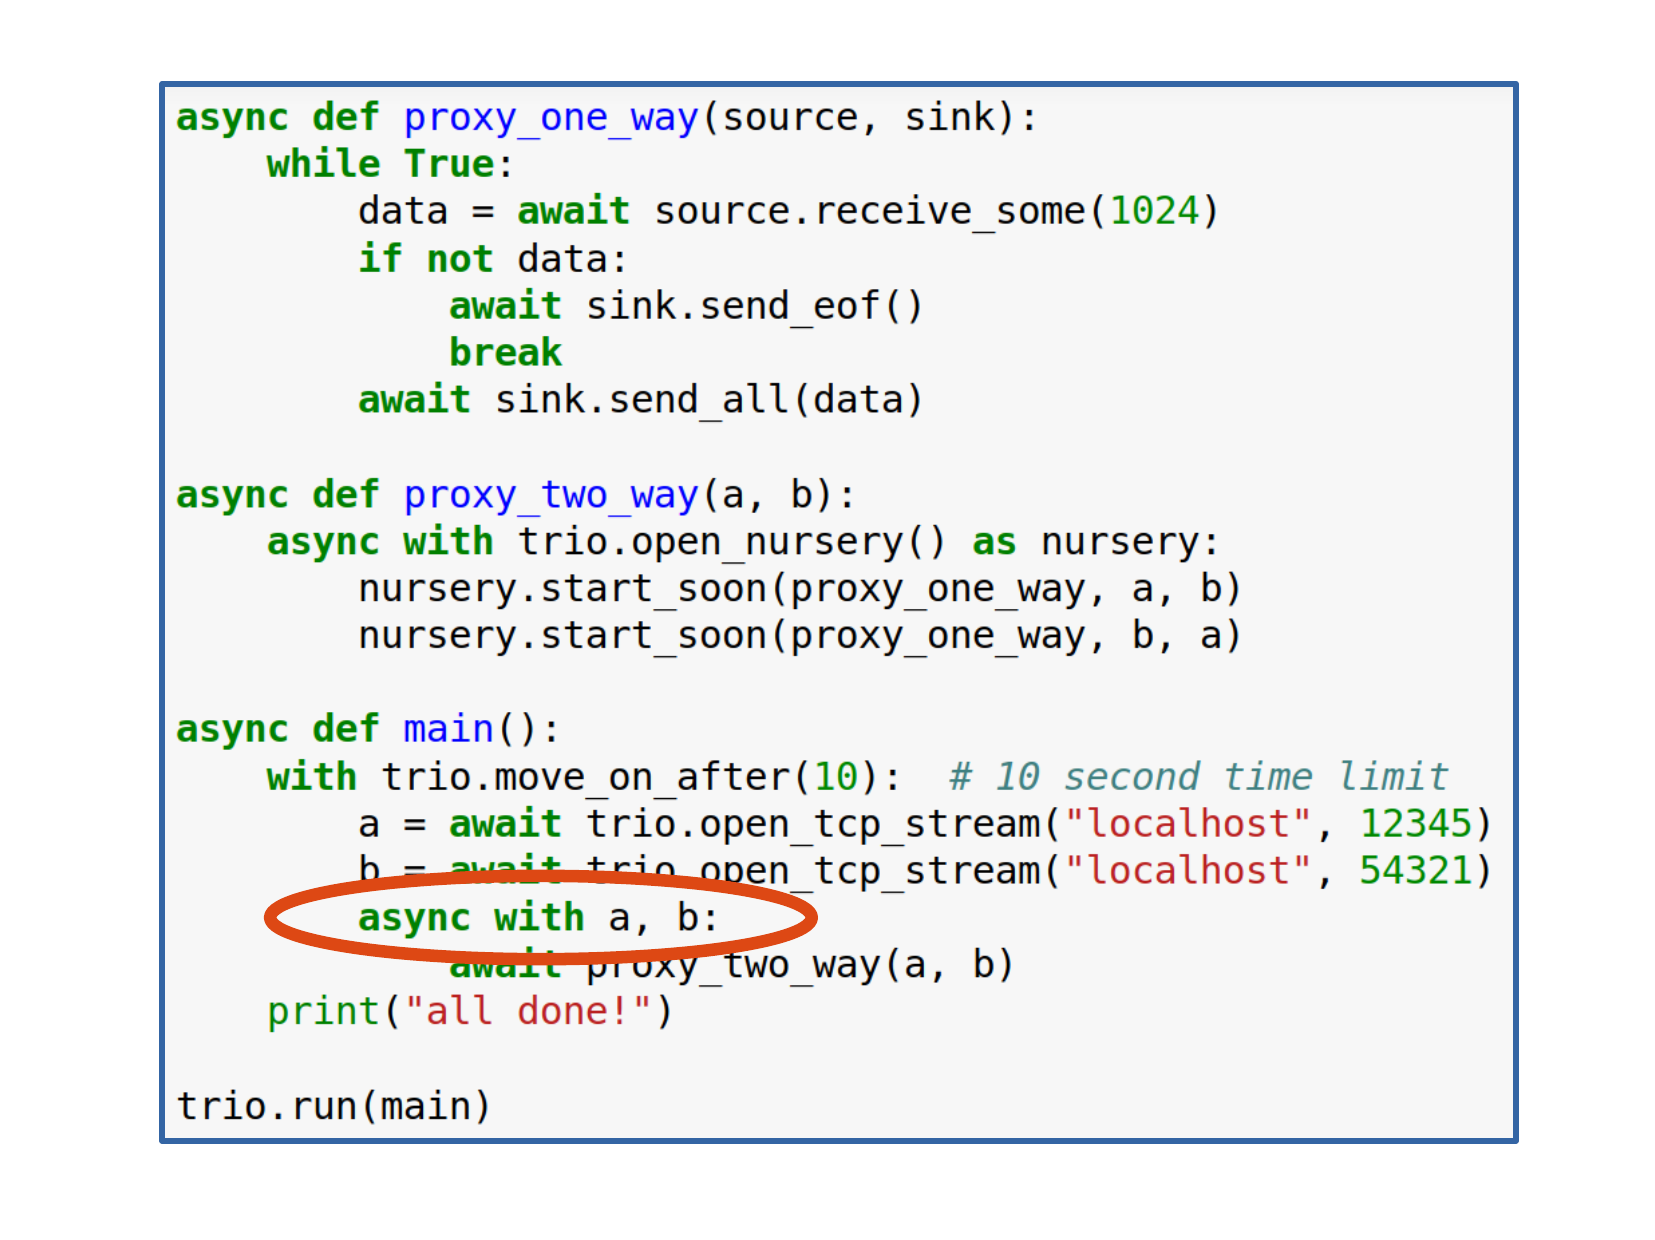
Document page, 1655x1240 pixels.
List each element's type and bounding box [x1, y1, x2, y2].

picture [165, 87, 1513, 1138]
